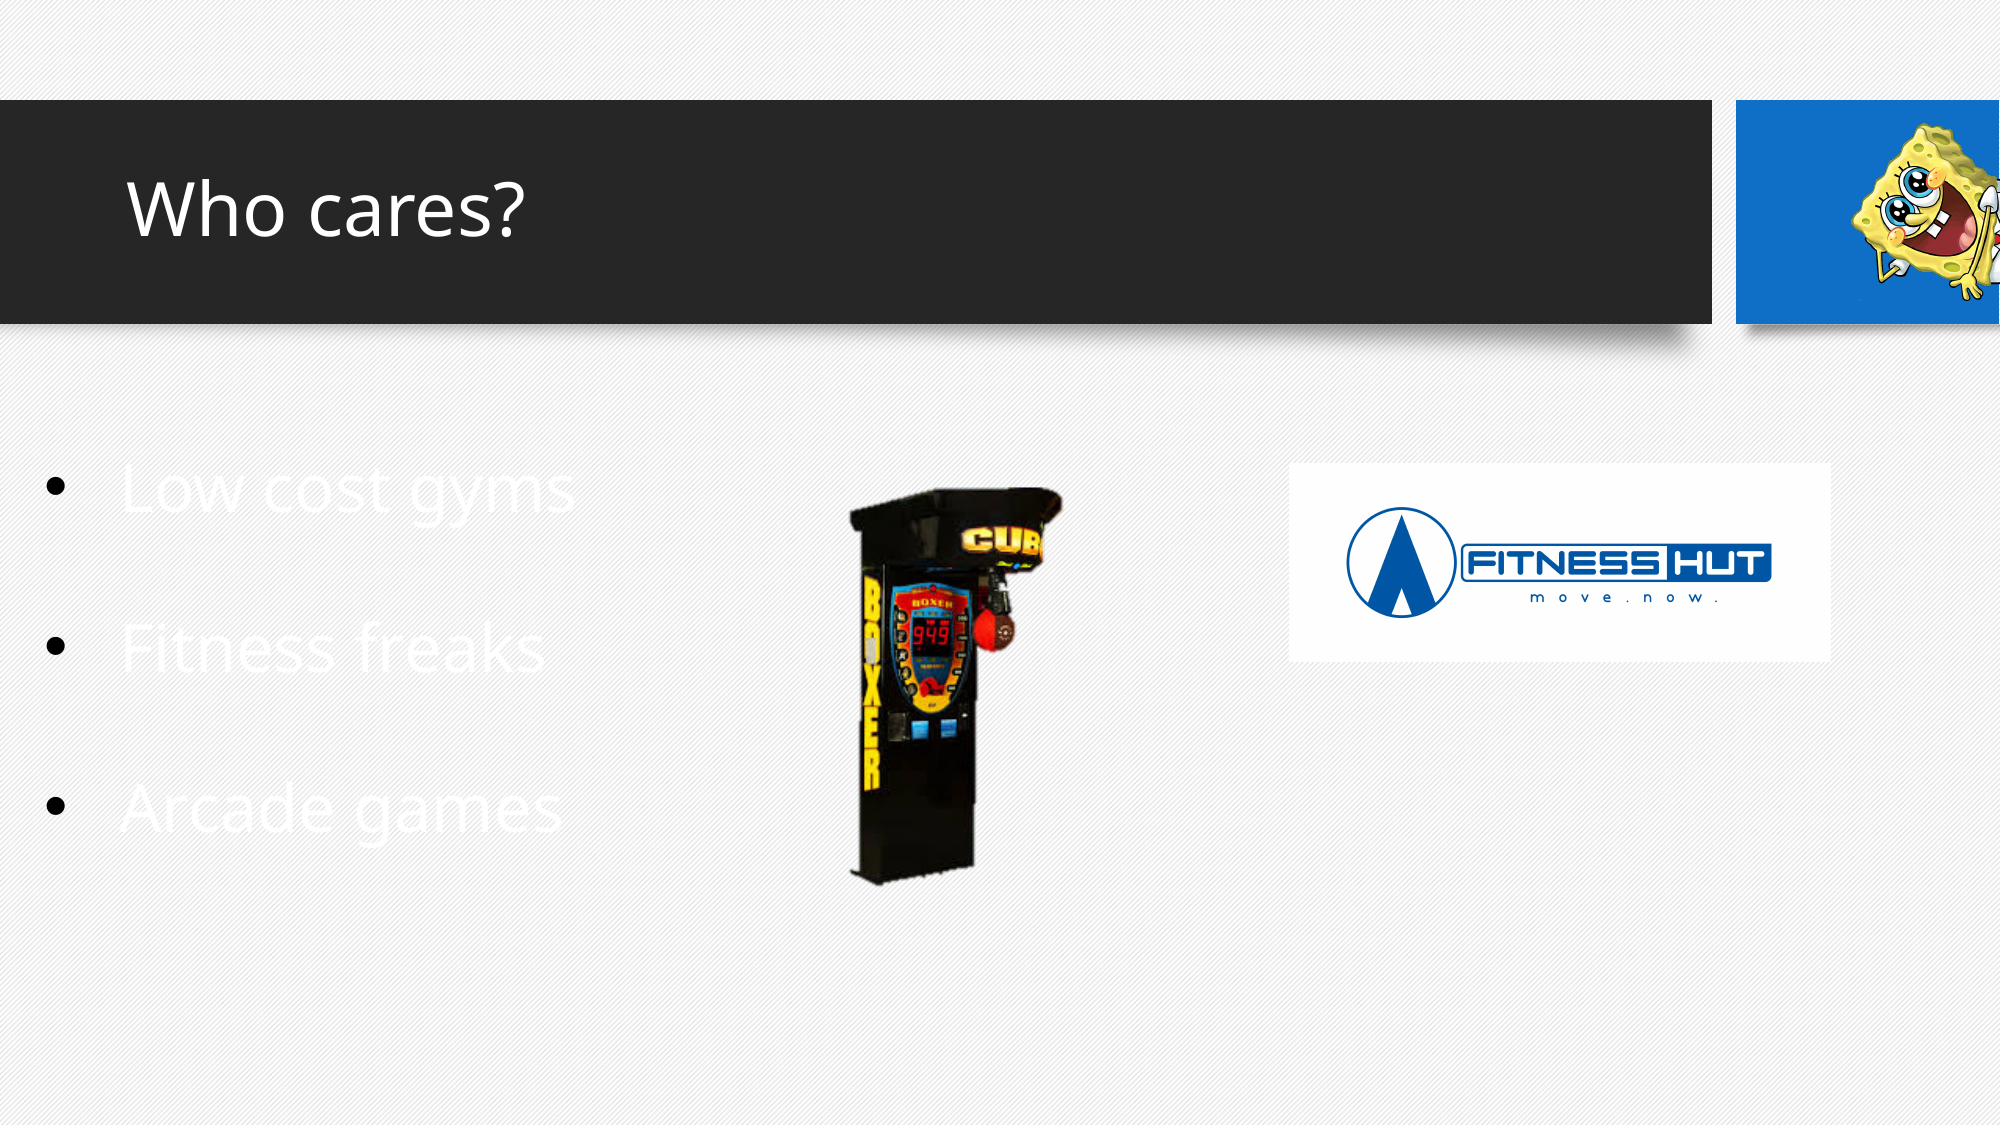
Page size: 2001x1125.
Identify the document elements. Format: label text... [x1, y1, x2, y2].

picture [1289, 463, 1831, 662]
picture [827, 458, 1076, 953]
title Who cares? [111, 123, 1689, 301]
text_box Low cost gyms Fitness freaks Arcade games [29, 438, 1809, 1019]
picture [1851, 123, 2000, 301]
